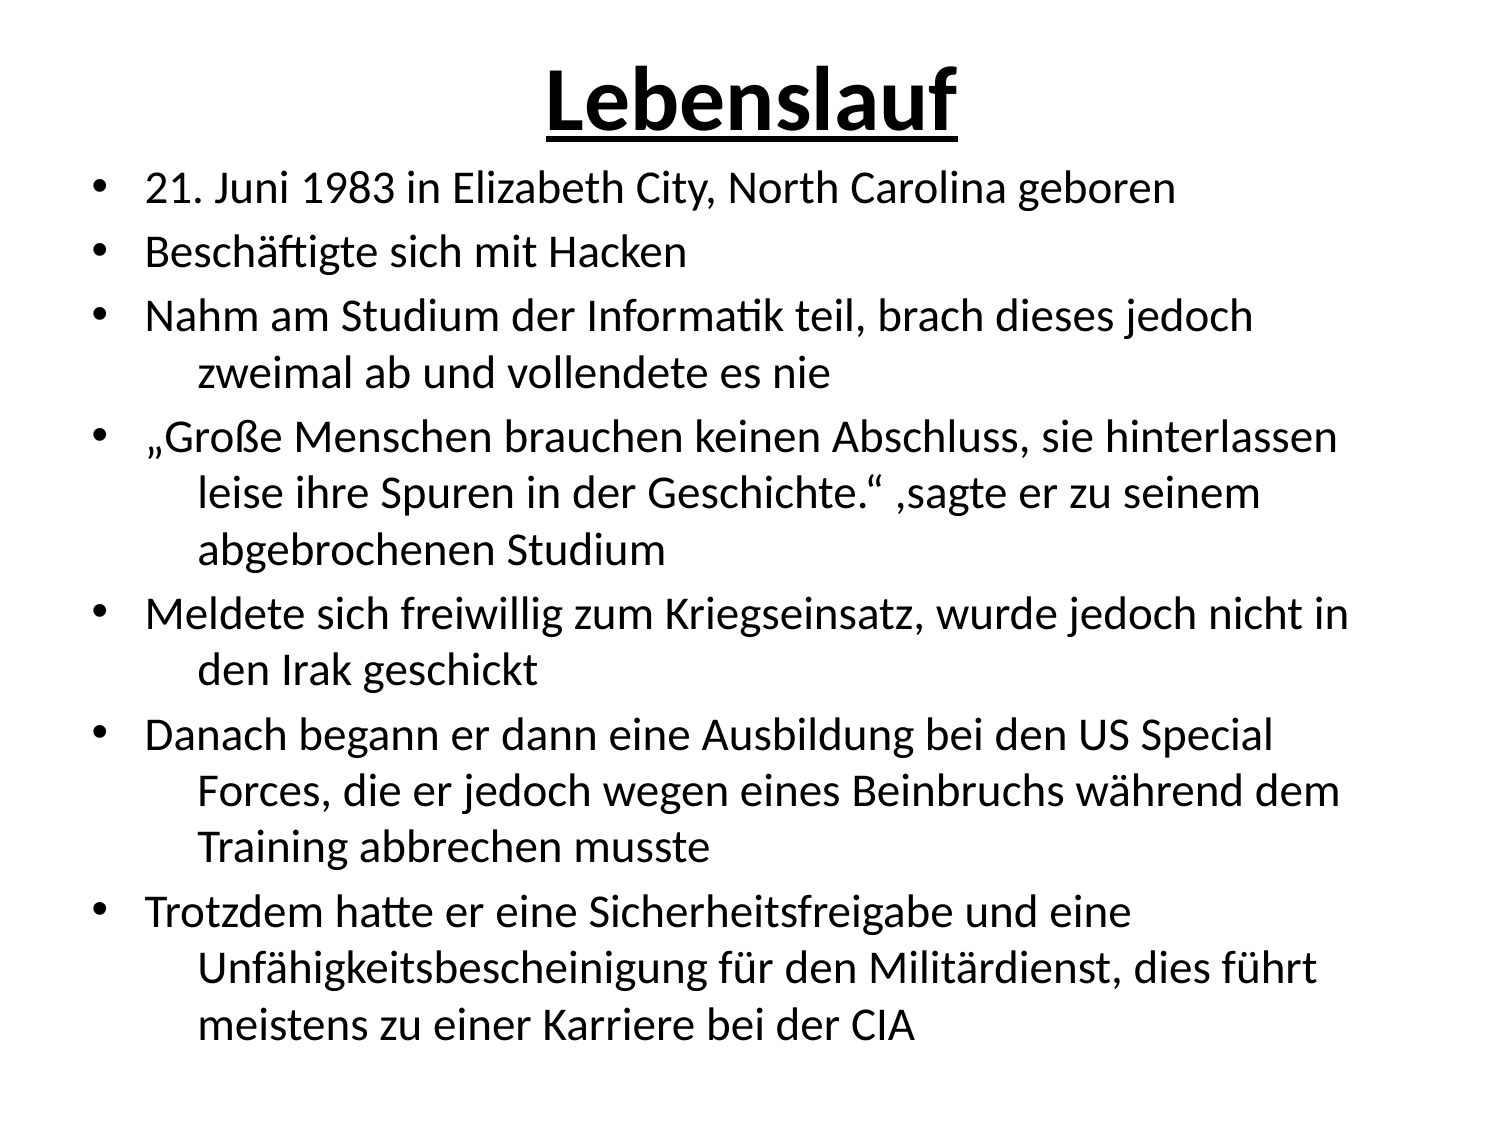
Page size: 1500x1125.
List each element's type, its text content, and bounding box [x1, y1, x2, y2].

list 21. Juni 1983 in Elizabeth City, North Carolina geboren Beschäftigte sich mit Hacken Nahm am Studium der Informatik teil, brach dieses jedoch zweimal ab und vollendete es nie „Große Menschen brauchen keinen Abschluss, sie hinterlassen leise ihre Spuren in der Geschichte.“ ,sagte er zu seinem abgebrochenen Studium Meldete sich freiwillig zum Kriegseinsatz, wurde jedoch nicht in den Irak geschickt Danach begann er dann eine Ausbildung bei den US Special Forces, die er jedoch wegen eines Beinbruchs während dem Training abbrechen musste Trotzdem hatte er eine Sicherheitsfreigabe und eine Unfähigkeitsbescheinigung für den Militärdienst, dies führt meistens zu einer Karriere bei der CIA [76, 149, 1427, 1059]
title Lebenslauf [76, 0, 1427, 149]
